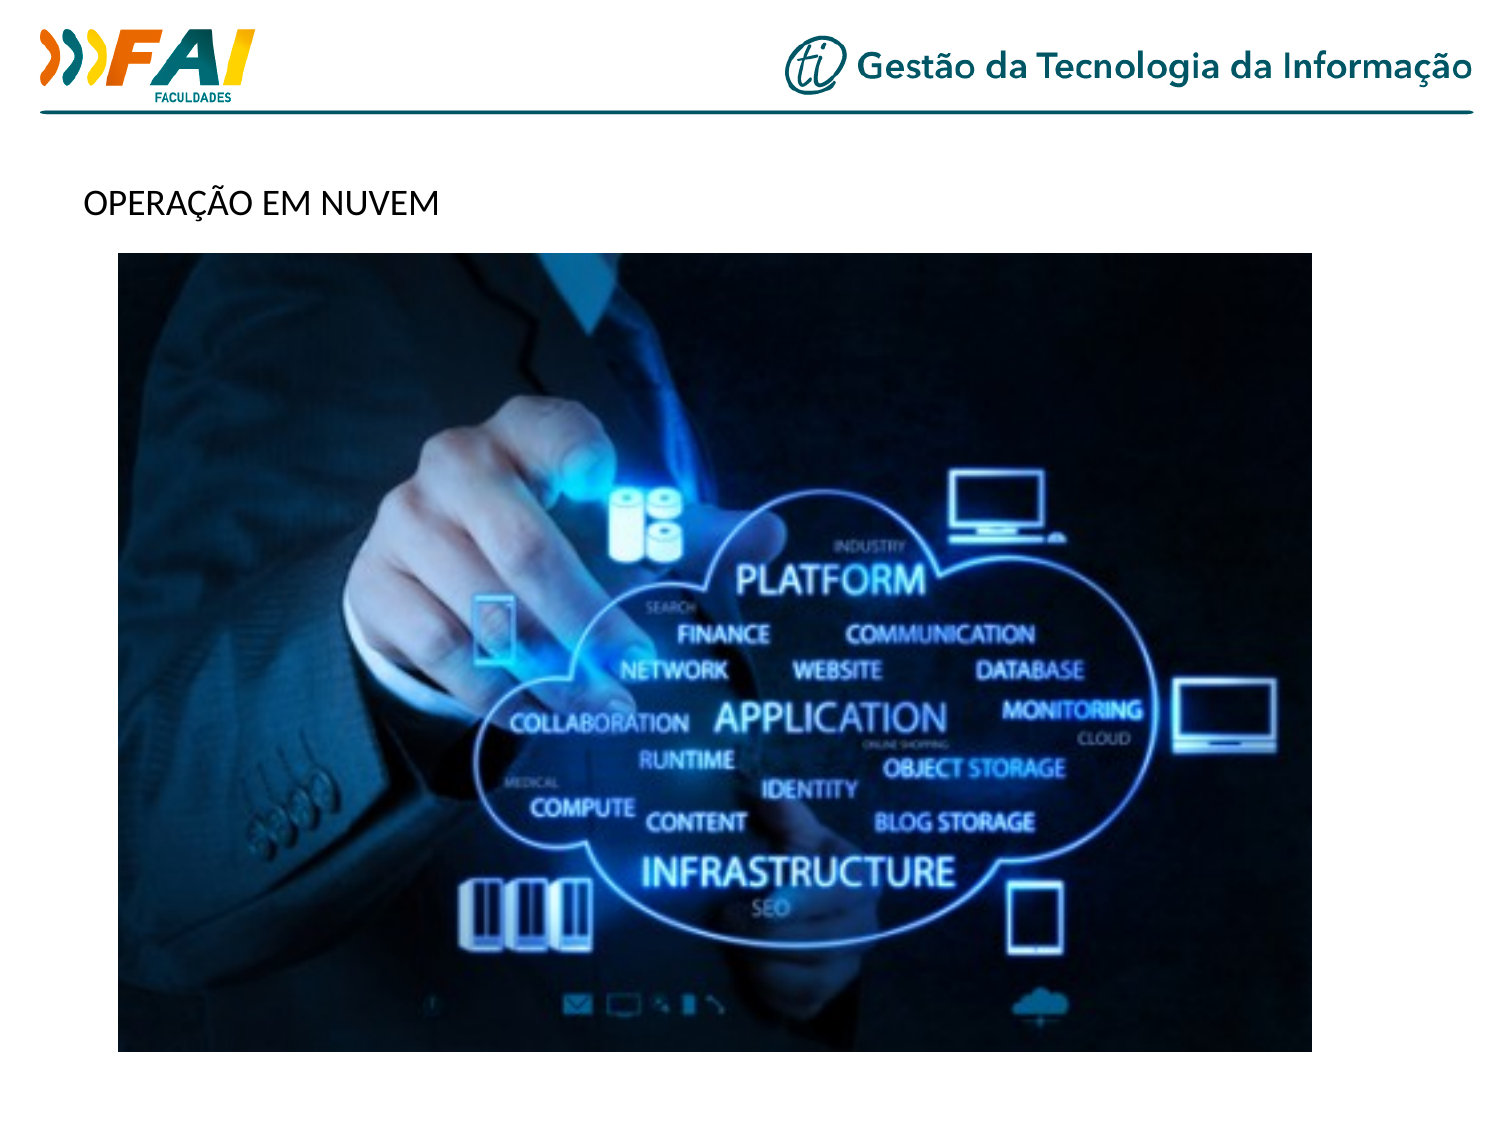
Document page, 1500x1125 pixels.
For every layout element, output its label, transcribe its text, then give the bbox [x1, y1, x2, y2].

picture [0, 0, 1500, 1125]
title OPERAÇÃO EM NUVEM [83, 148, 1359, 264]
